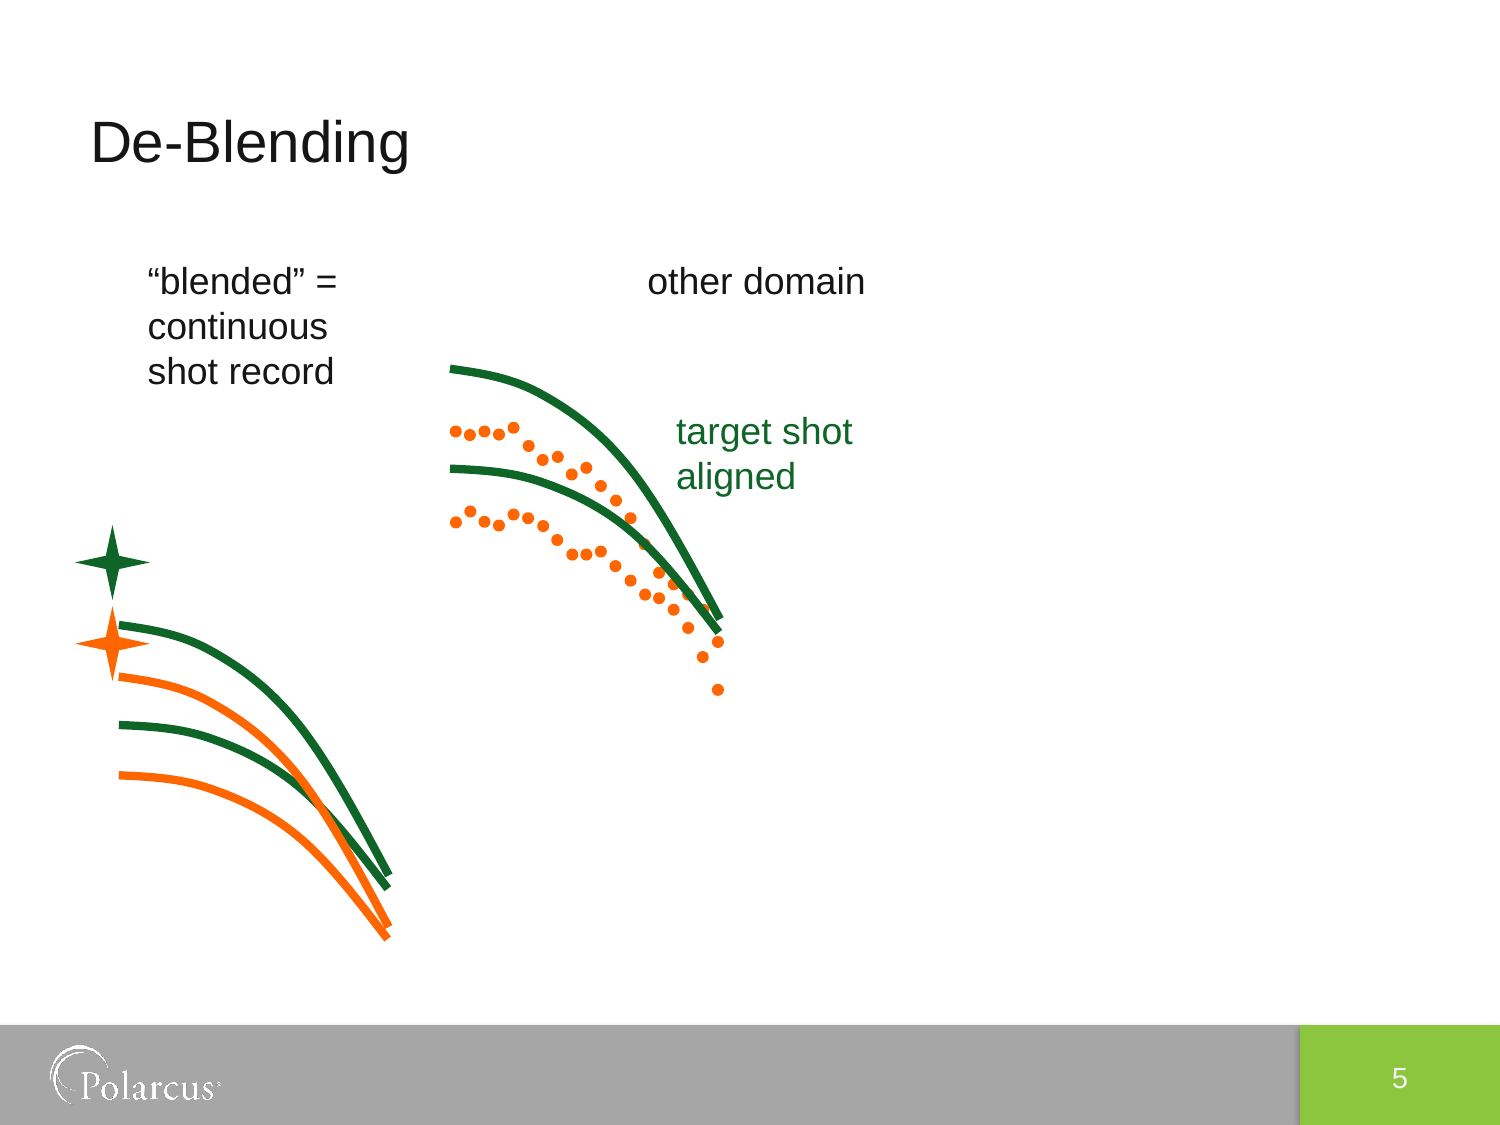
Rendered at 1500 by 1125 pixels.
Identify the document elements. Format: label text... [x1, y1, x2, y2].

text_box [524, 514, 533, 523]
text_box [480, 517, 489, 526]
text_box [596, 547, 605, 556]
text_box other domain [632, 250, 881, 310]
list [75, 262, 1425, 1005]
text_box [655, 568, 664, 577]
text_box [698, 653, 707, 662]
text_box [509, 423, 518, 432]
text_box [669, 580, 677, 589]
text_box [596, 482, 605, 490]
text_box [553, 536, 562, 544]
text_box [509, 510, 518, 519]
text_box [524, 442, 533, 450]
text_box [452, 518, 460, 527]
text_box [582, 463, 591, 472]
text_box [74, 606, 150, 682]
text_box [626, 576, 635, 585]
text_box [626, 514, 635, 523]
text_box “blended” = continuous shot record [132, 249, 354, 400]
text_box [480, 427, 489, 436]
text_box [568, 550, 577, 559]
text_box [713, 638, 722, 646]
text_box [655, 594, 664, 603]
text_box [495, 430, 503, 439]
text_box [669, 605, 678, 614]
text_box [539, 522, 548, 531]
text_box [612, 496, 620, 505]
text_box [582, 550, 591, 559]
text_box [641, 590, 650, 599]
text_box [553, 453, 562, 461]
text_box [466, 507, 475, 516]
text_box [451, 427, 460, 436]
picture [50, 1045, 221, 1105]
text_box [495, 521, 503, 530]
text_box [713, 685, 722, 694]
text_box [684, 624, 693, 632]
text_box [567, 470, 576, 479]
text_box [465, 431, 474, 439]
text_box [538, 456, 547, 464]
text_box [74, 524, 150, 600]
title De-Blending [75, 45, 1425, 233]
text_box target shot aligned [661, 399, 869, 505]
text_box [611, 562, 620, 571]
